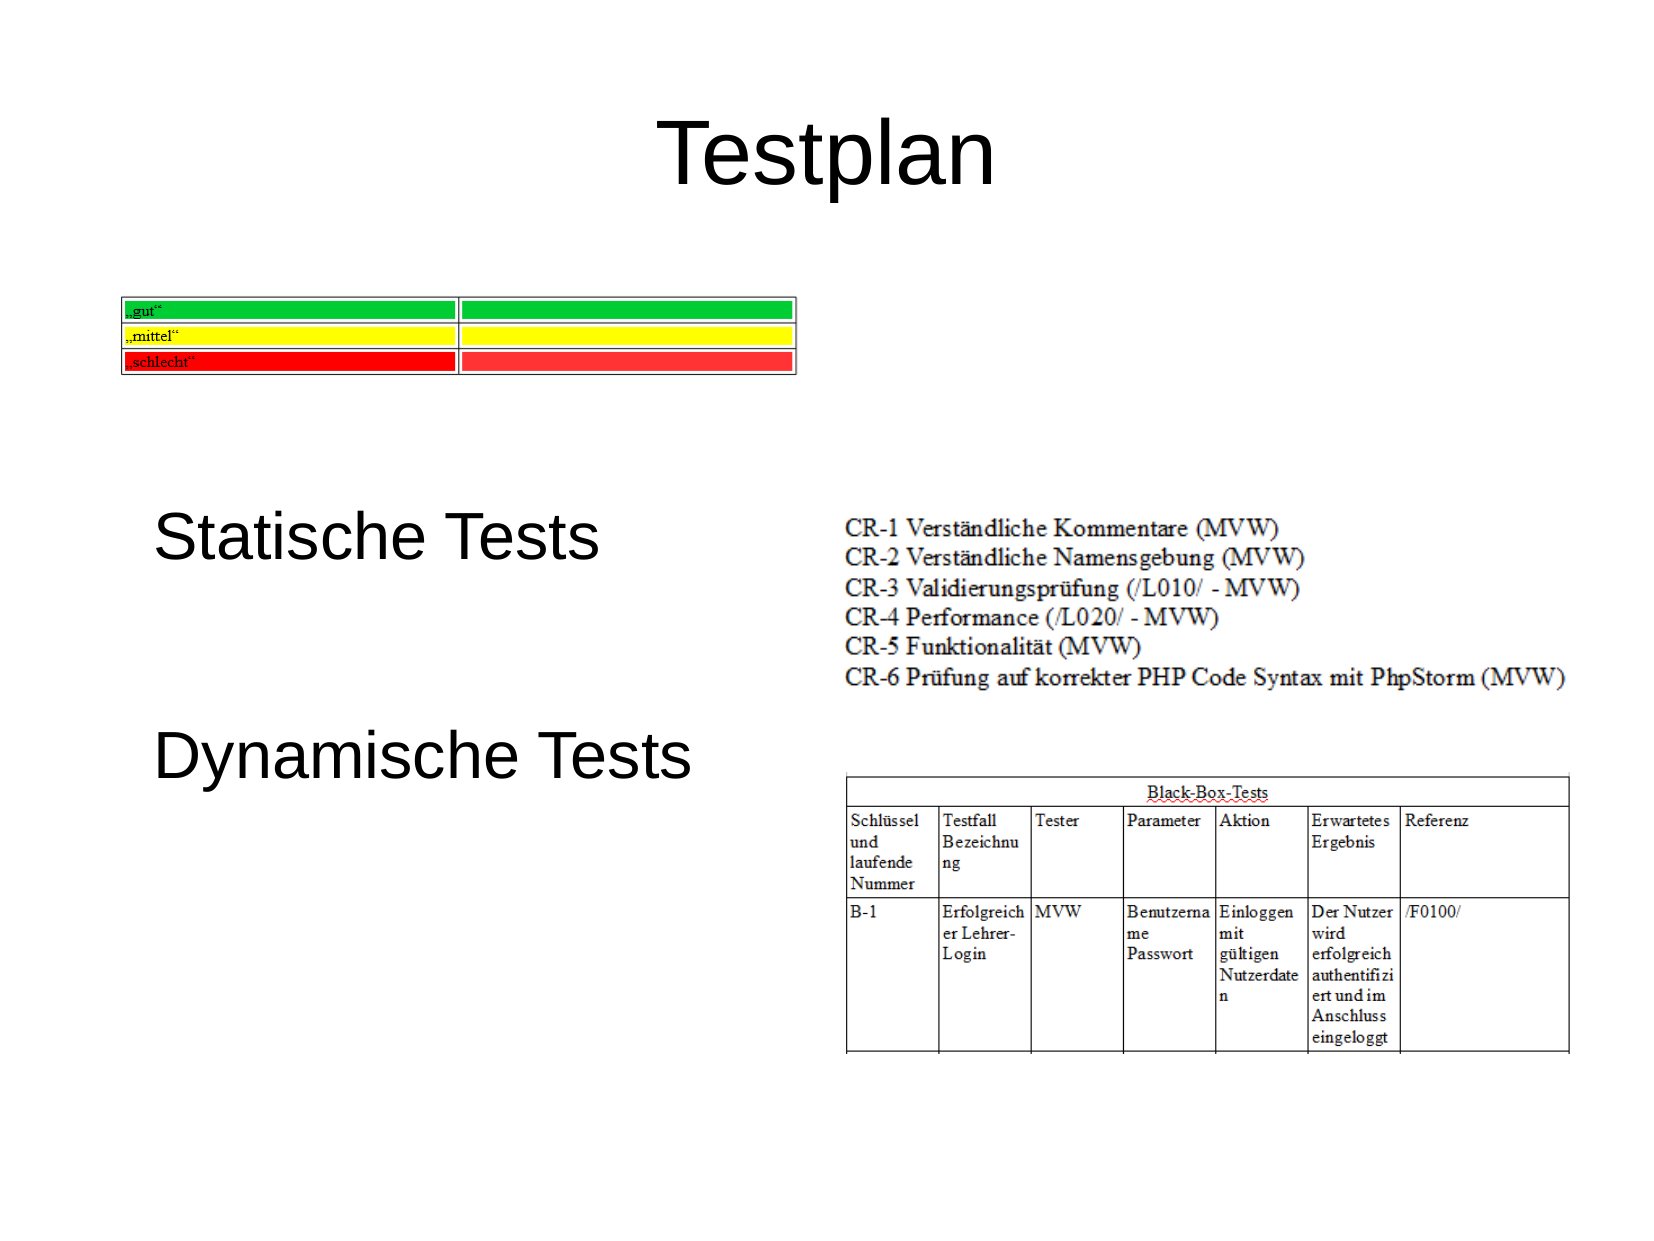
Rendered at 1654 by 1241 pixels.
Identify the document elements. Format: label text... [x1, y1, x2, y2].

title Testplan [82, 49, 1571, 257]
picture [845, 509, 1572, 697]
list Statische Tests [82, 290, 809, 681]
picture [845, 772, 1572, 1054]
picture [118, 292, 802, 378]
list Dynamische Tests [82, 717, 809, 1109]
